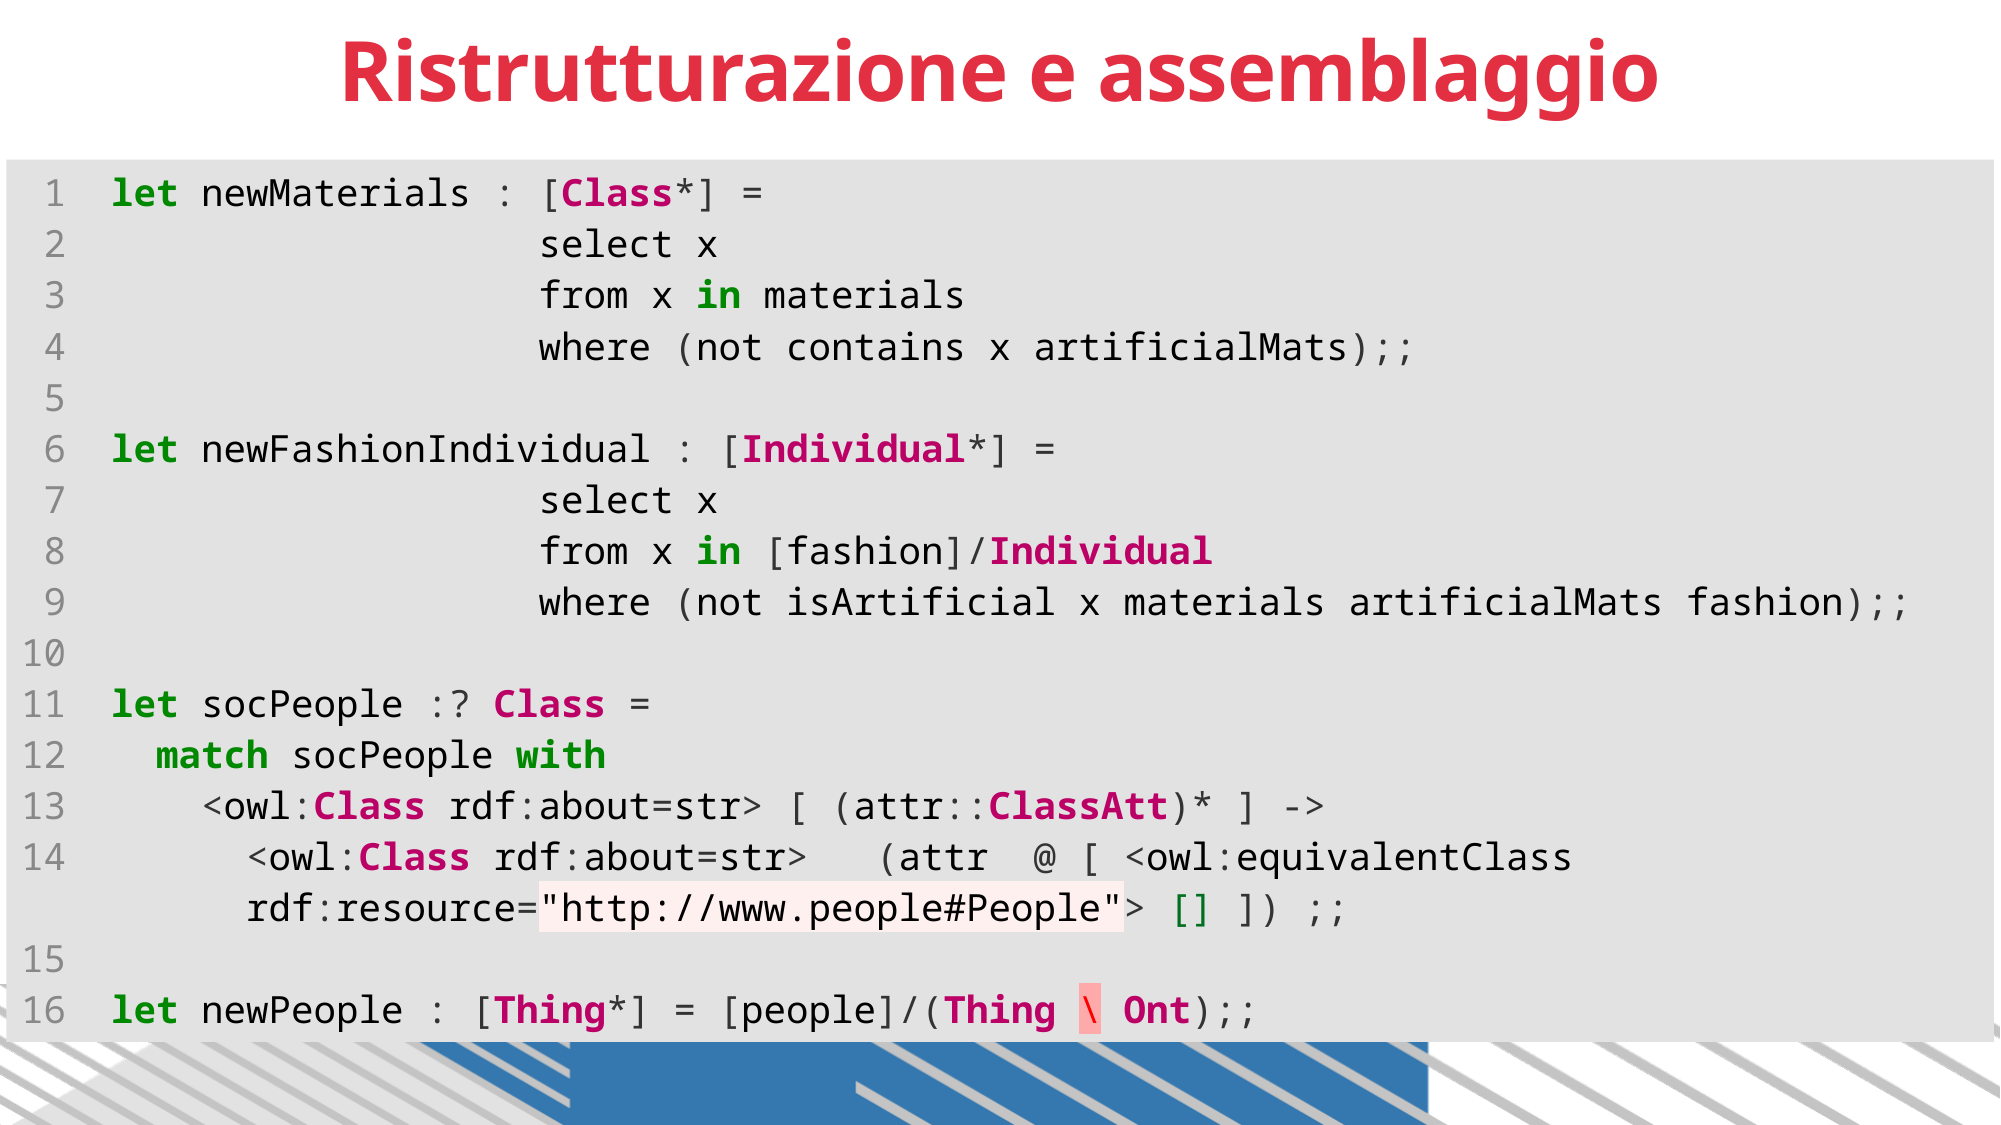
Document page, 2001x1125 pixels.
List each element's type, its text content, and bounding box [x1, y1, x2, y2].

text_box 1 let newMaterials : [Class*] = 2 select x 3 from x in materials 4 where (not contains x artificialMats);; 5 6 let newFashionIndividual : [Individual*] = 7 select x 8 from x in [fashion]/Individual 9 where (not isArtificial x materials artificialMats fashion);; 10 11 let socPeople :? Class = 12 match socPeople with 13 <owl:Class rdf:about=str> [ (attr::ClassAtt)* ] -> 14 <owl:Class rdf:about=str> (attr @ [ <owl:equivalentClass rdf:resource="http://www.people#People"> [] ]) ;; 15 16 let newPeople : [Thing*] = [people]/(Thing \ Ont);; [6, 159, 1994, 957]
title Ristrutturazione e assemblaggio [0, 11, 2000, 207]
picture [0, 984, 2000, 1125]
